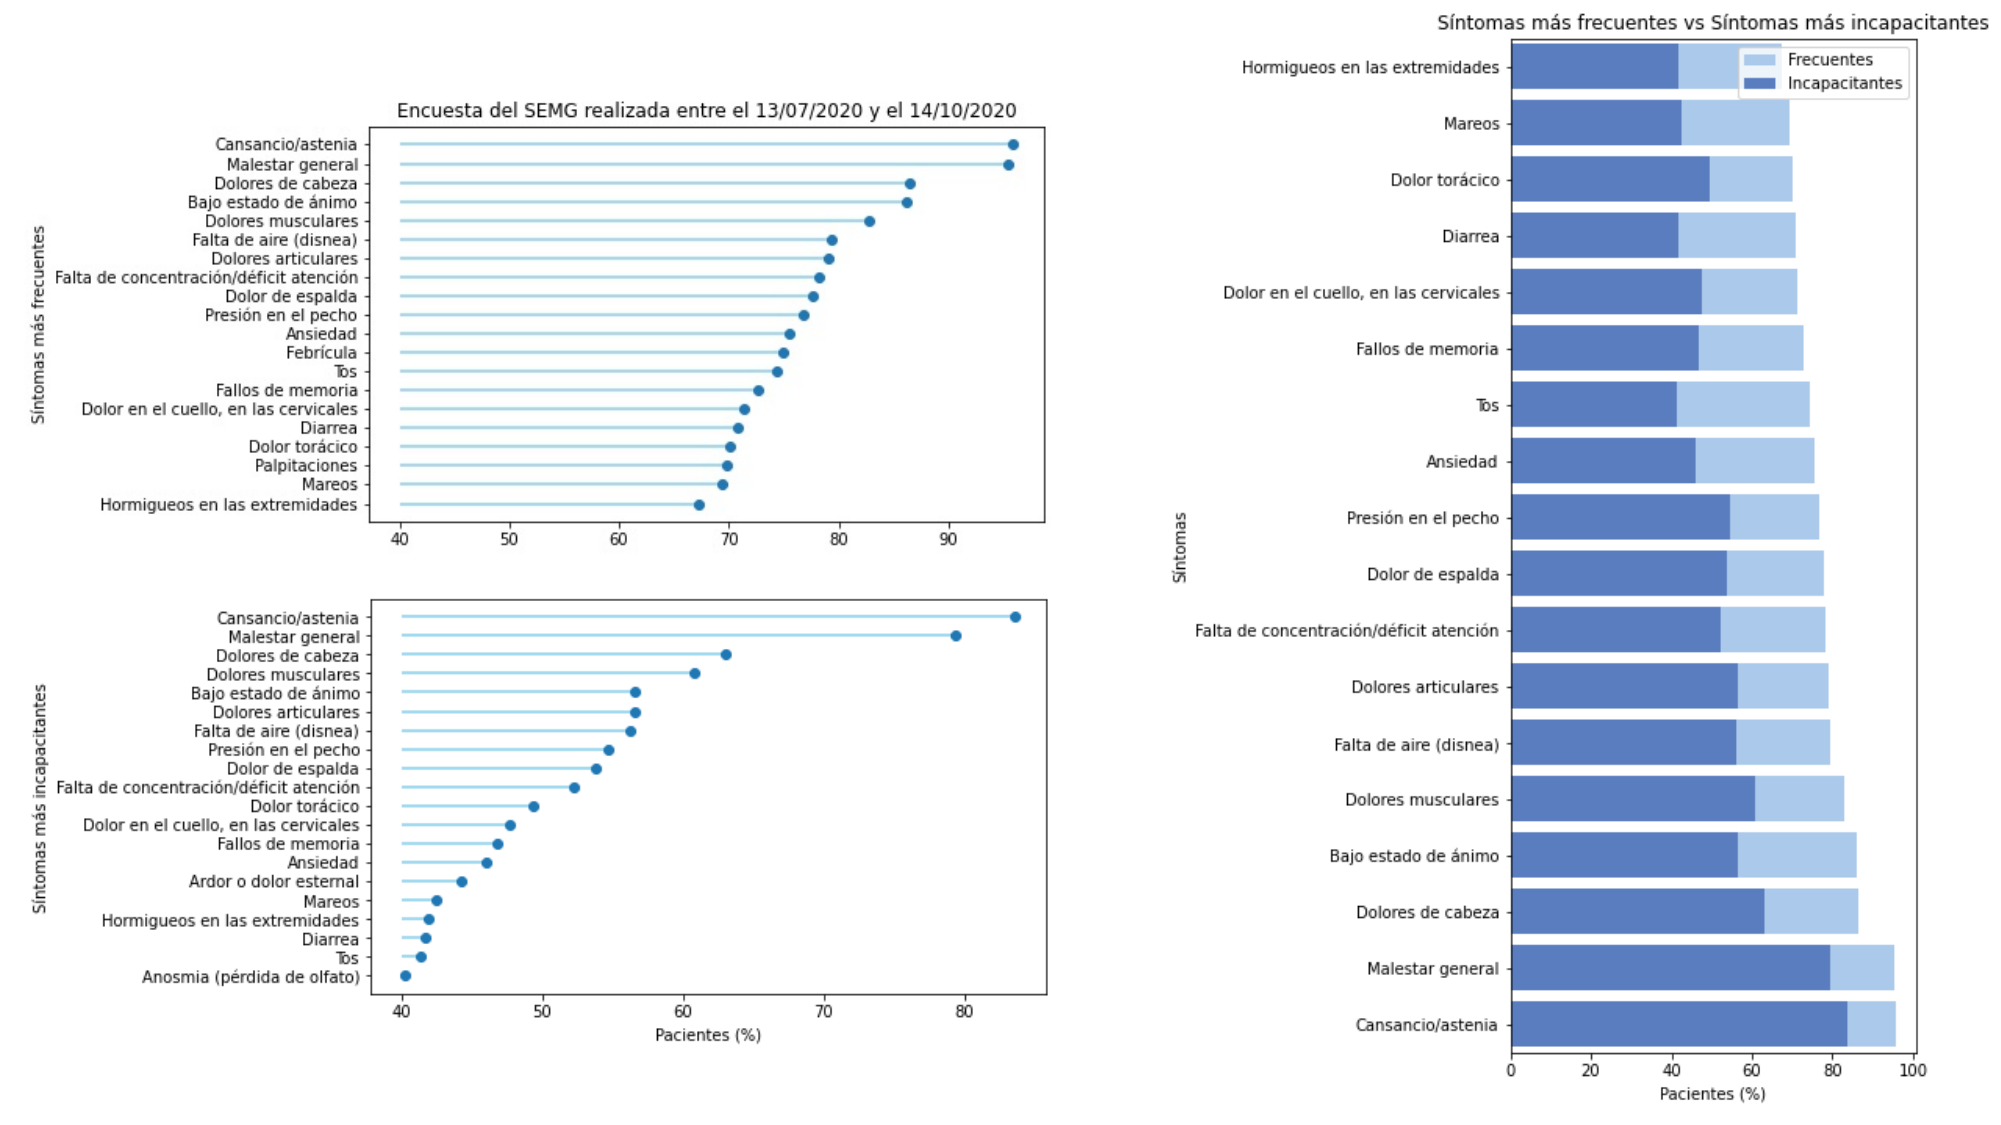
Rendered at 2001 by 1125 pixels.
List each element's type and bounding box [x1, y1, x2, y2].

picture [1142, 0, 2000, 1111]
picture [8, 590, 1087, 1049]
picture [5, 58, 1063, 572]
